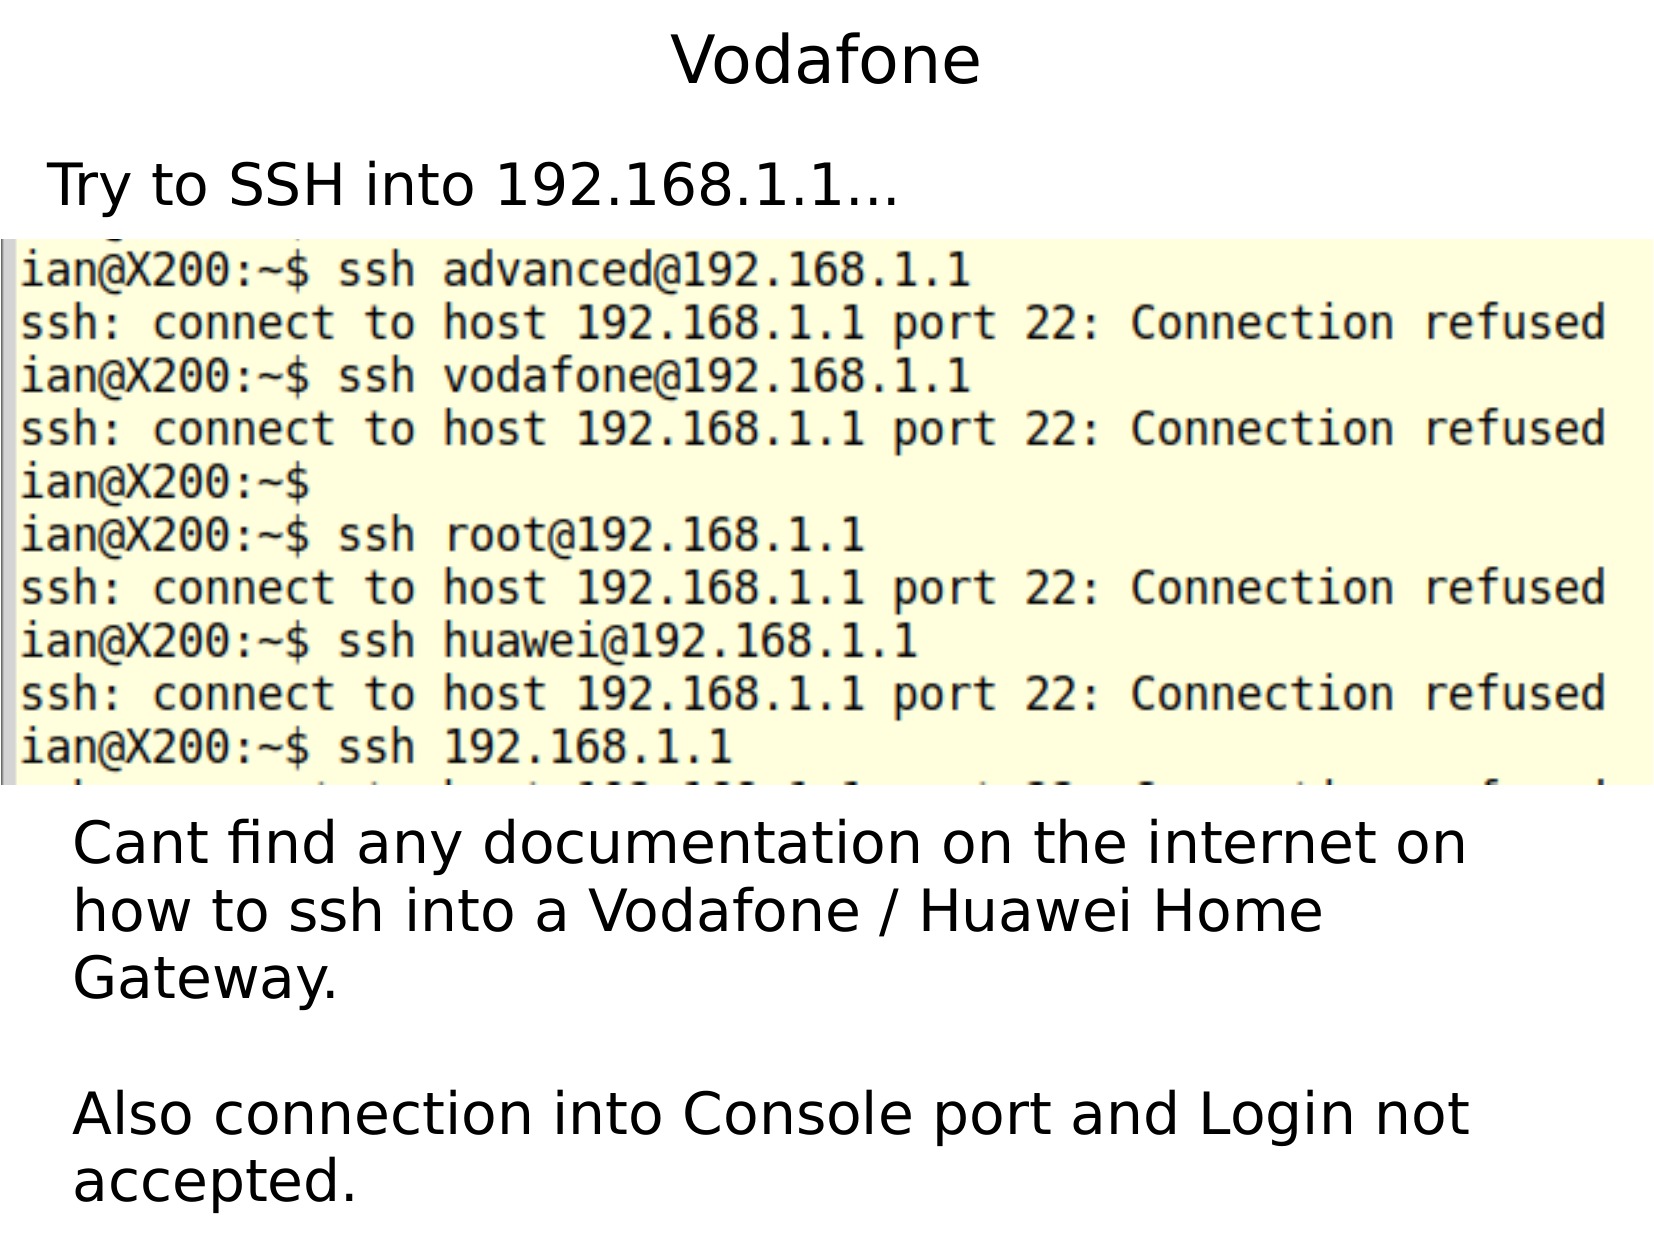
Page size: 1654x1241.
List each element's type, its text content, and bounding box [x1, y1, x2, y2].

picture [1, 239, 1654, 785]
title Vodafone [82, 21, 1571, 100]
text_box Cant find any documentation on the internet on how to ssh into a Vodafone / Huawei Home Gateway. Also connection into Console port and Login not accepted. [72, 809, 1561, 1216]
subtitle Try to SSH into 192.168.1.1... [47, 141, 1536, 230]
